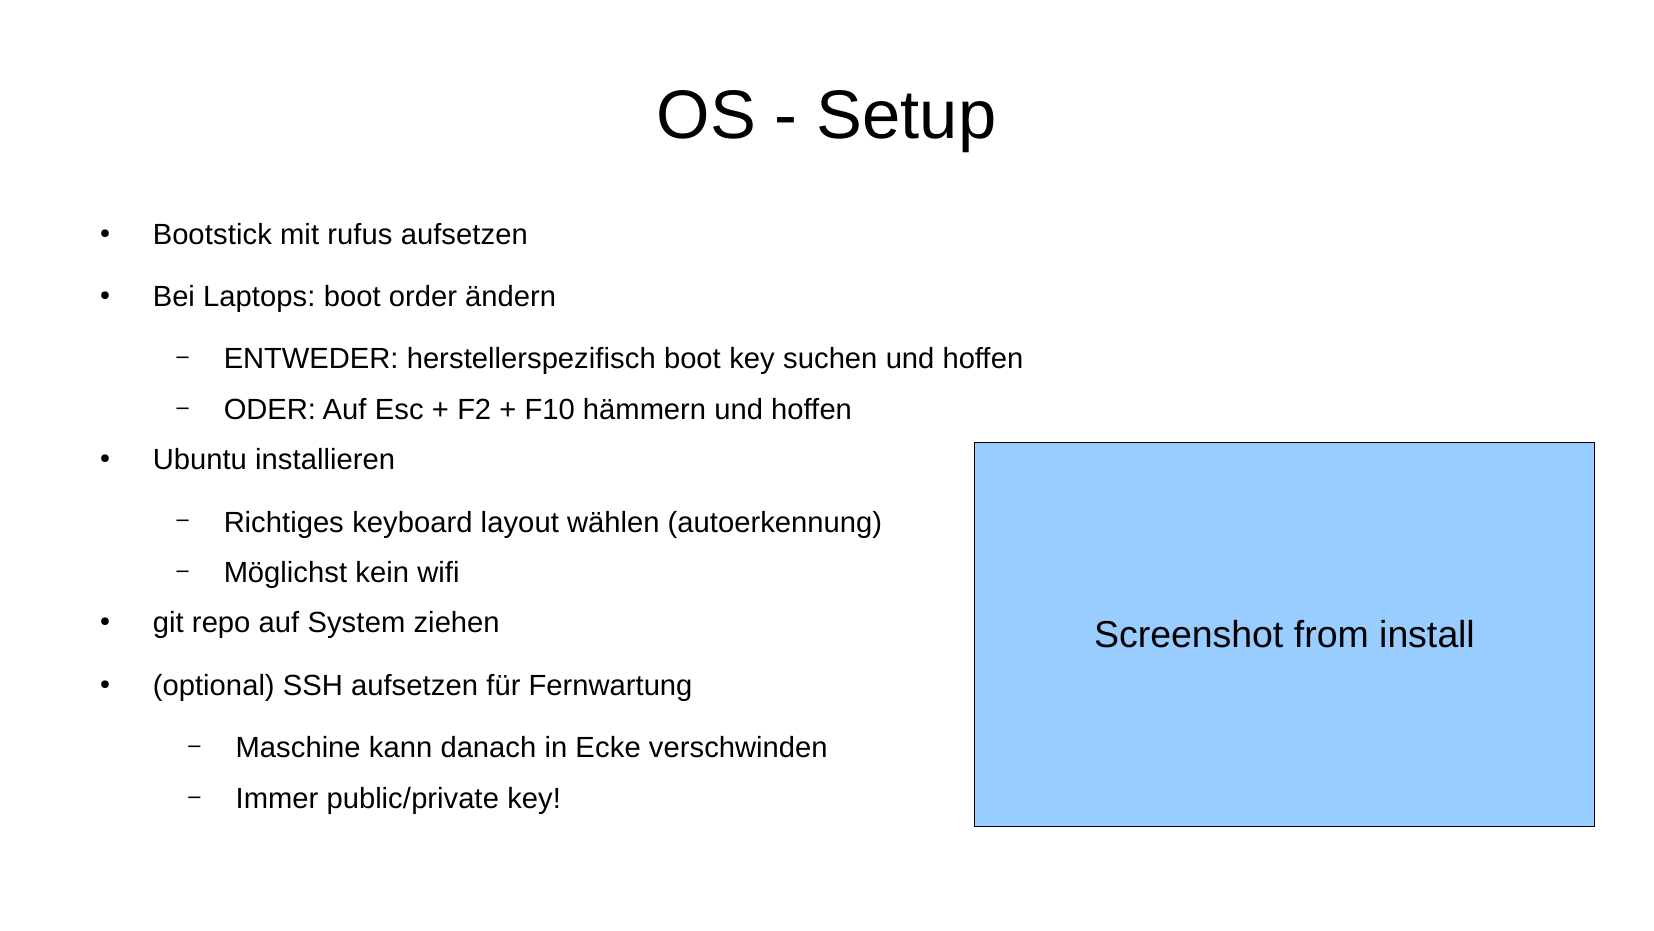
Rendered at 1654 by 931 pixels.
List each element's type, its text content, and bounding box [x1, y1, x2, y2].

list Bootstick mit rufus aufsetzen Bei Laptops: boot order ändern ENTWEDER: herstellerspezifisch boot key suchen und hoffen ODER: Auf Esc + F2 + F10 hämmern und hoffen Ubuntu installieren Richtiges keyboard layout wählen (autoerkennung) Möglichst kein wifi git repo auf System ziehen (optional) SSH aufsetzen für Fernwartung Maschine kann danach in Ecke verschwinden Immer public/private key! [82, 217, 1571, 886]
text_box Screenshot from install [974, 442, 1595, 827]
title OS - Setup [82, 37, 1571, 193]
